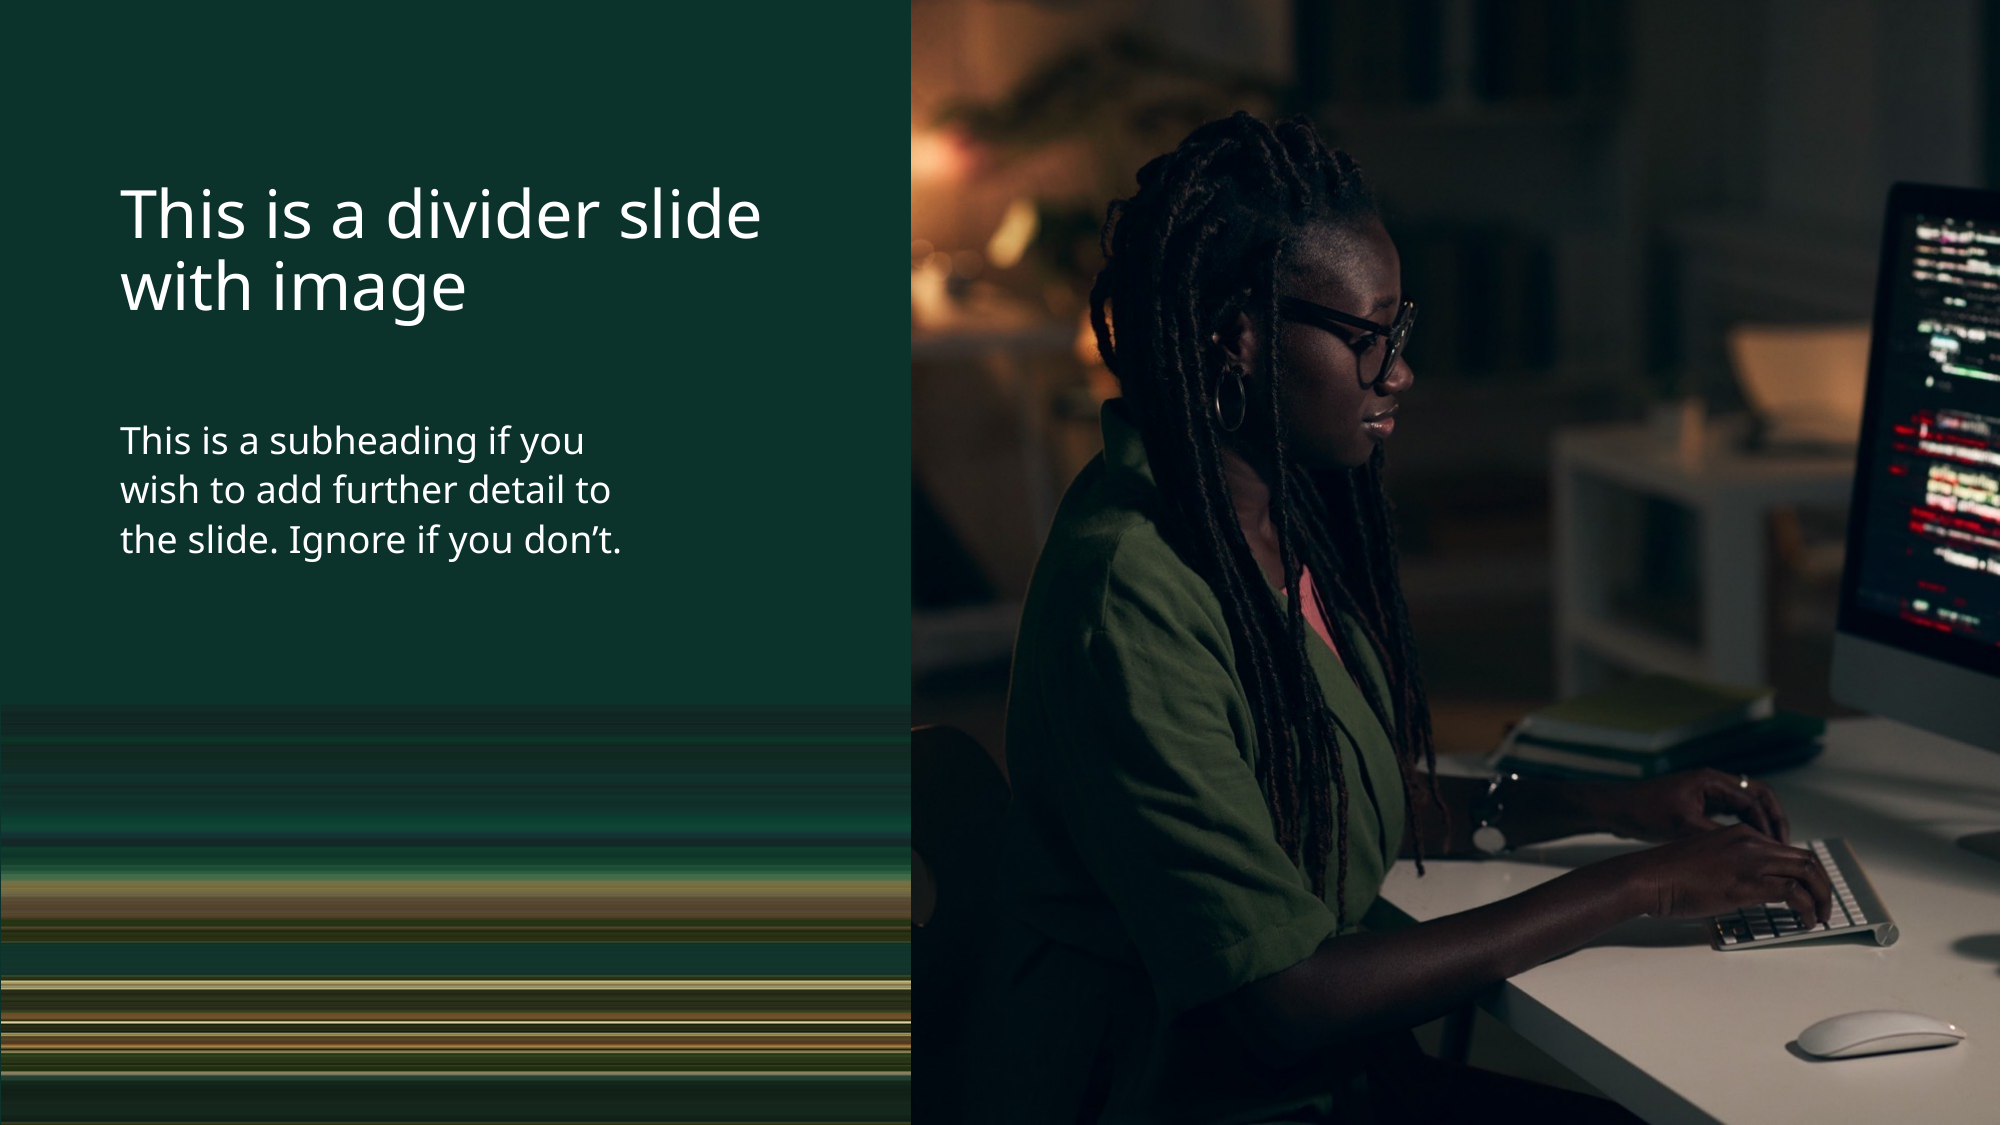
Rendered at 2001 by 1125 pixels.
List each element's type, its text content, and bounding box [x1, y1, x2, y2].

list This is a subheading if you wish to add further detail to the slide. Ignore if you don’t. [120, 412, 650, 563]
picture [1, 0, 2000, 1125]
list This is a divider slide with image [120, 104, 849, 325]
